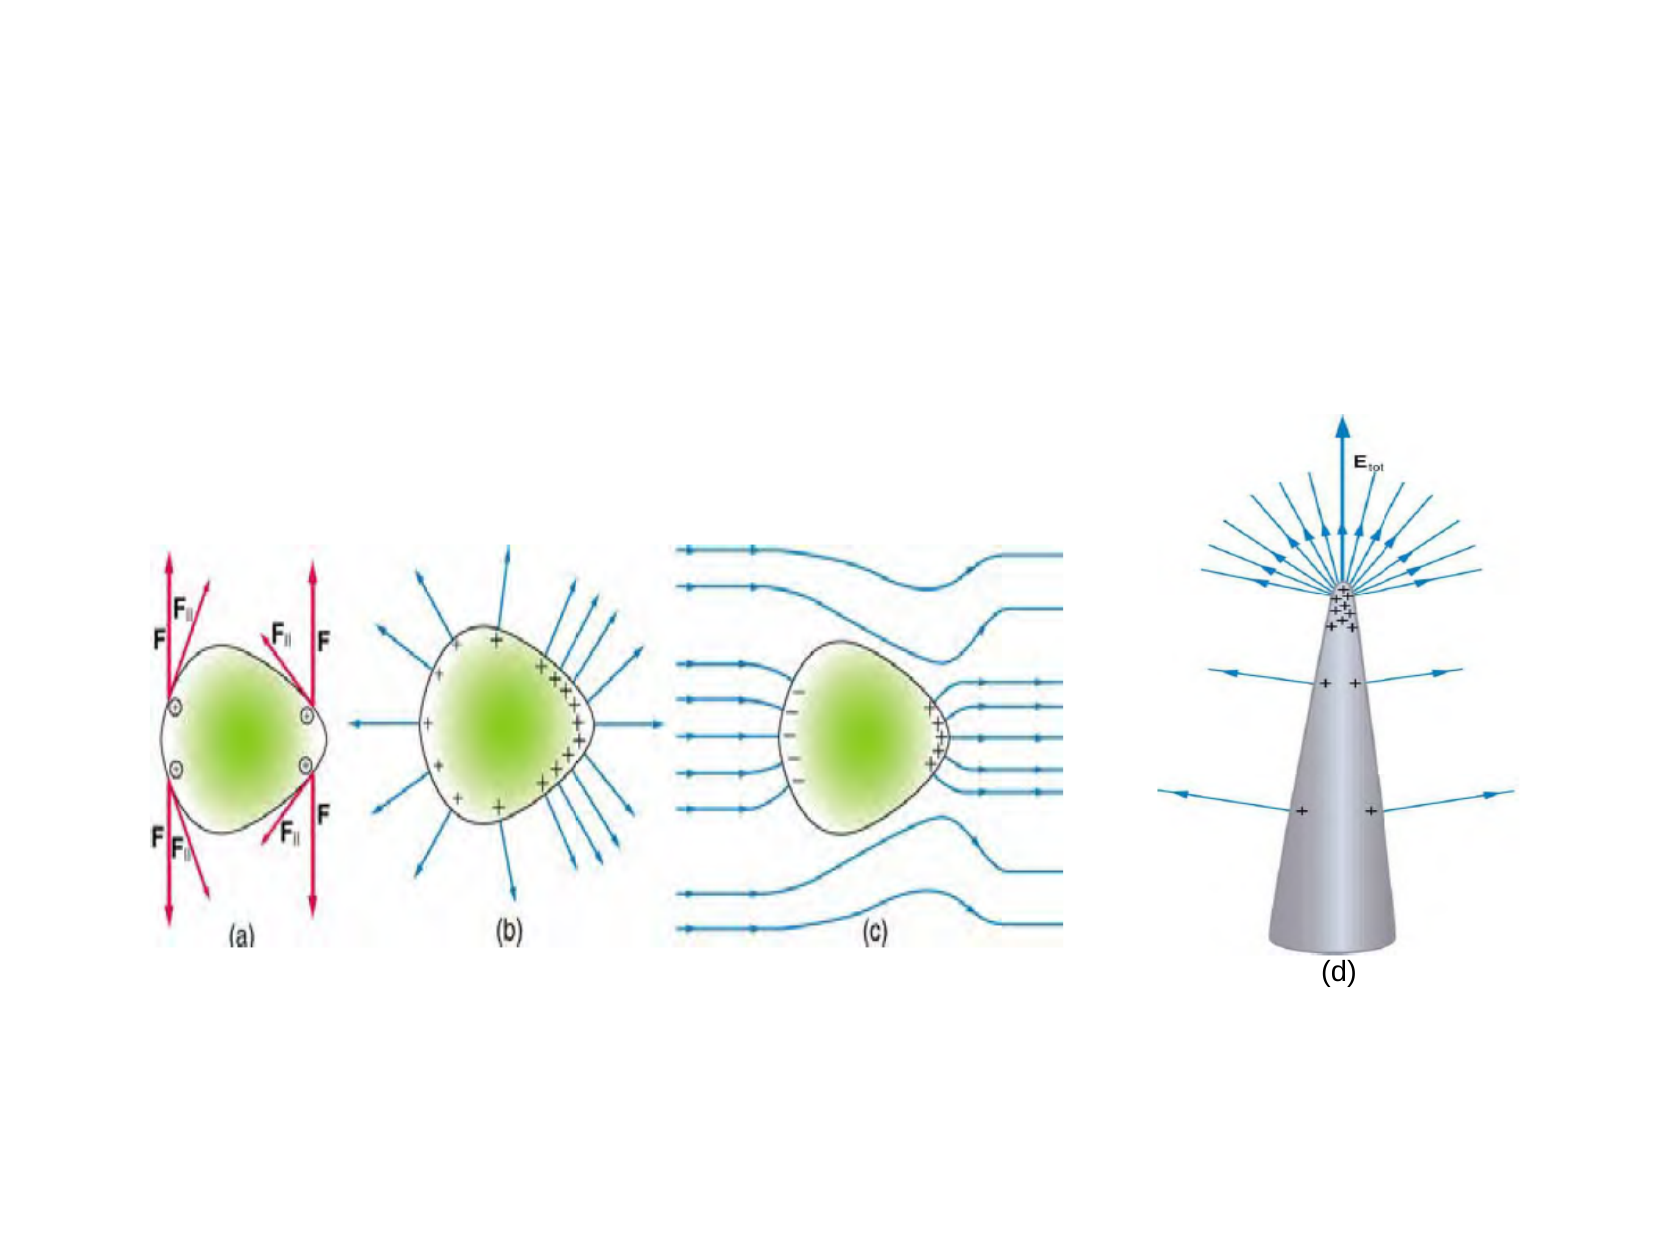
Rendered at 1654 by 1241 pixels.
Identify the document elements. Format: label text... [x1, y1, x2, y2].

picture [1153, 413, 1524, 958]
picture [141, 523, 1087, 957]
text_box (d) [1306, 947, 1372, 995]
